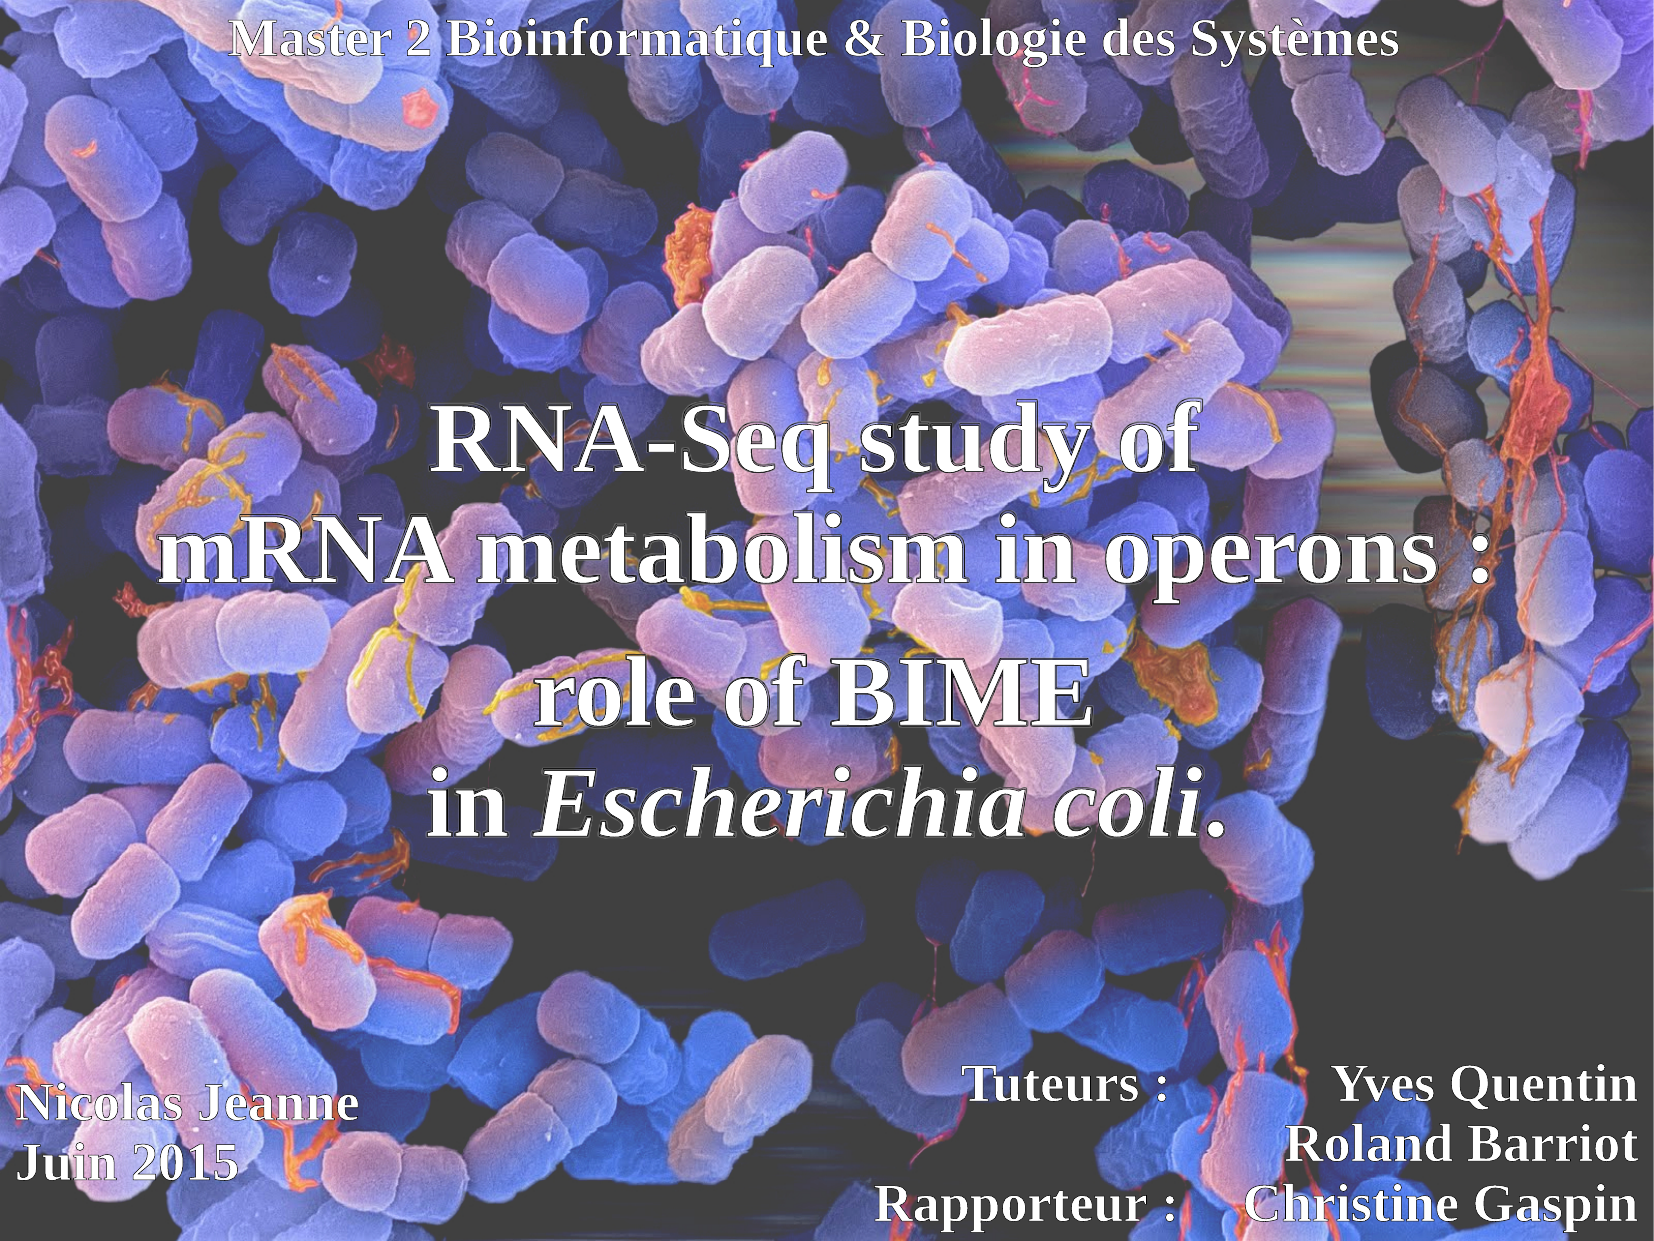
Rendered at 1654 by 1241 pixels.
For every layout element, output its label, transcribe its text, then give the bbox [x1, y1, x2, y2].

picture [0, 0, 1654, 1241]
title RNA-Seq study of mRNA metabolism in operons : role of BIME in Escherichia coli. [143, 358, 1511, 882]
